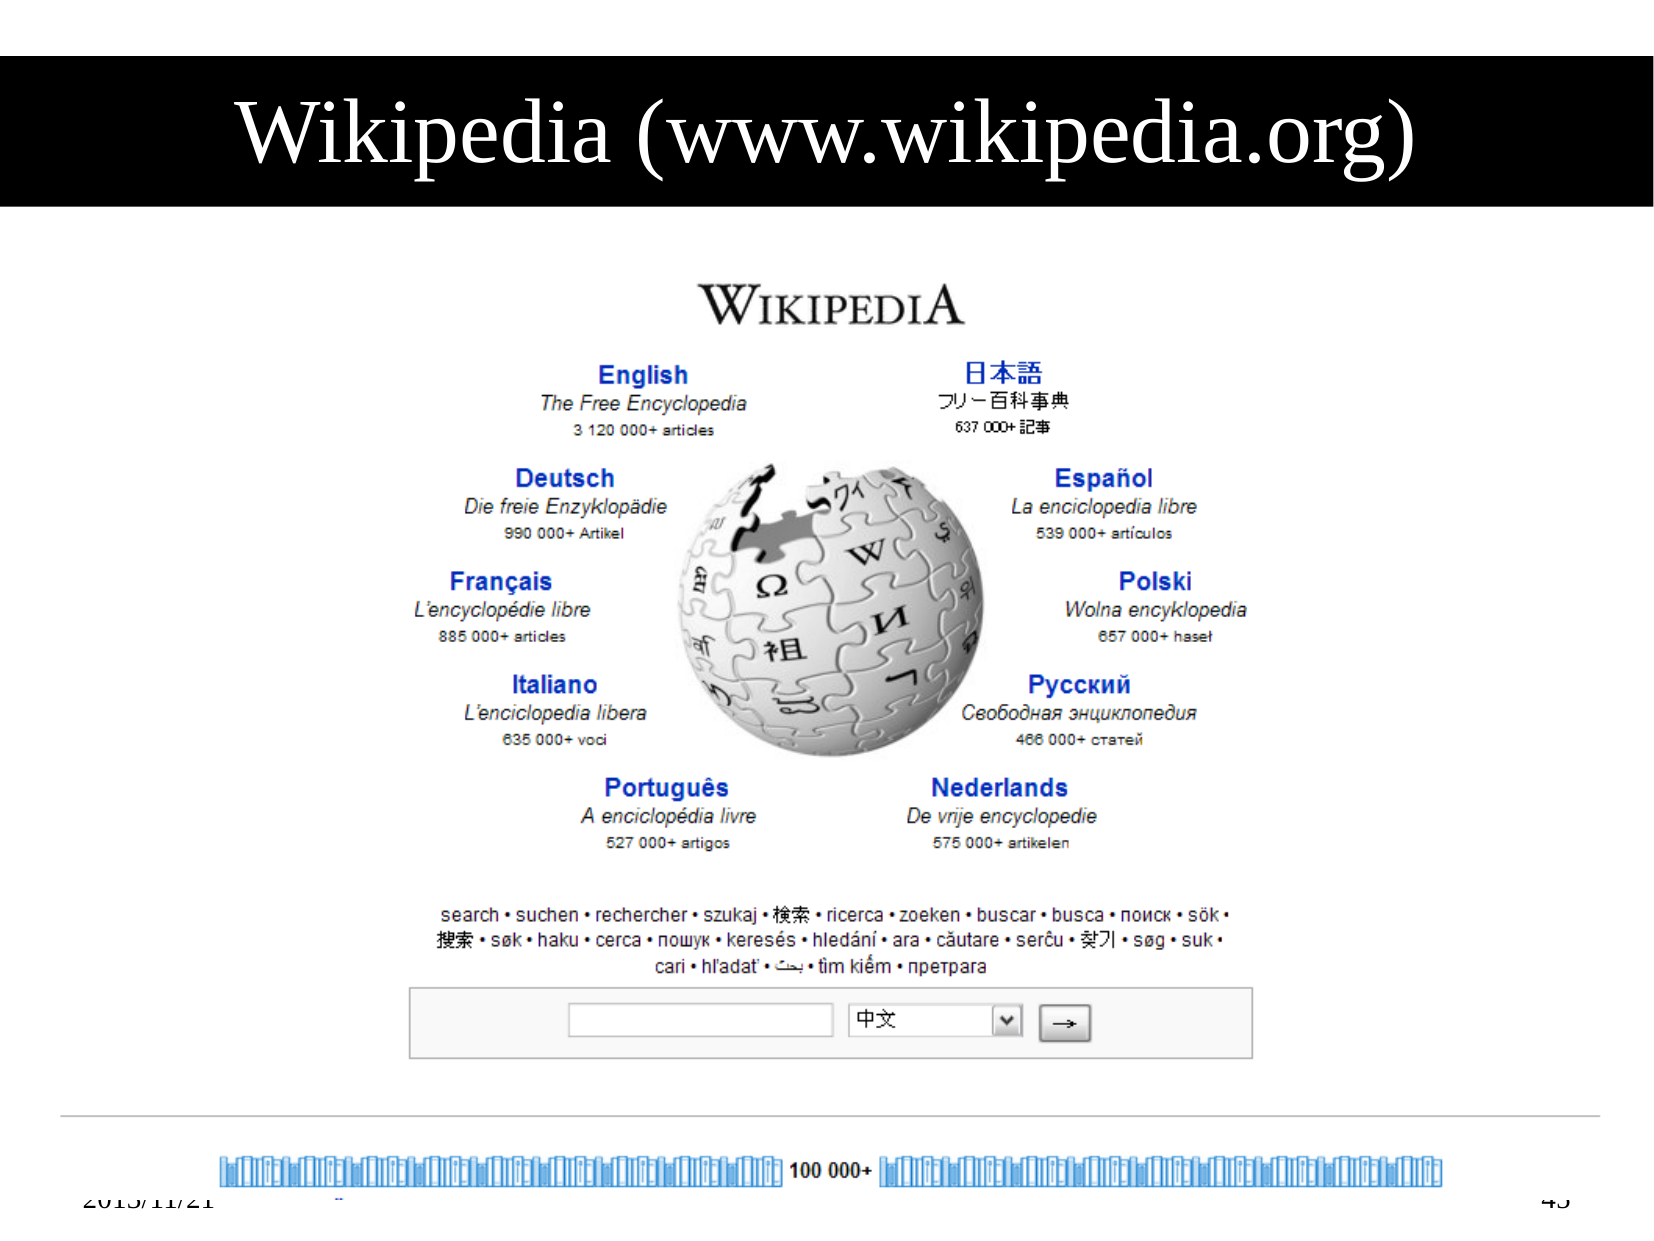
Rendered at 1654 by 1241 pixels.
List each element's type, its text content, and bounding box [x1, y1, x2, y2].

title Wikipedia (www.wikipedia.org) [0, 56, 1654, 207]
picture [45, 220, 1616, 1200]
